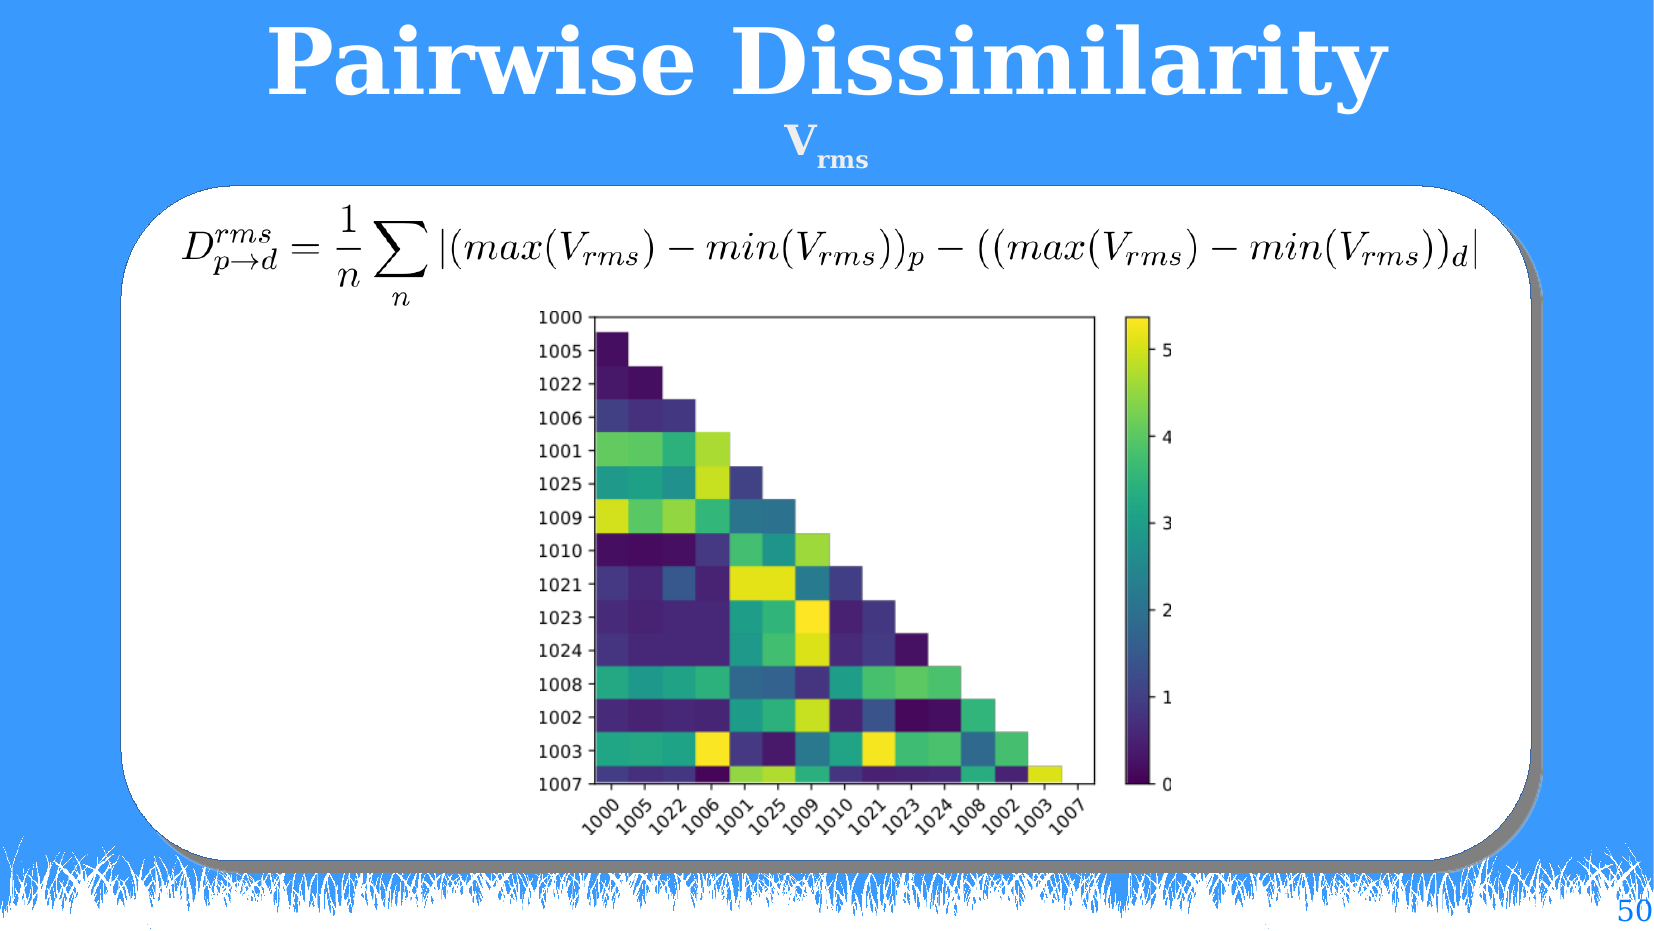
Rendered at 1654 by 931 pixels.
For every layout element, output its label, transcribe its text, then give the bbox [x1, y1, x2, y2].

text_box [120, 185, 1532, 861]
picture [0, 0, 1654, 931]
title Pairwise Dissimilarity Vrms [82, 7, 1571, 175]
